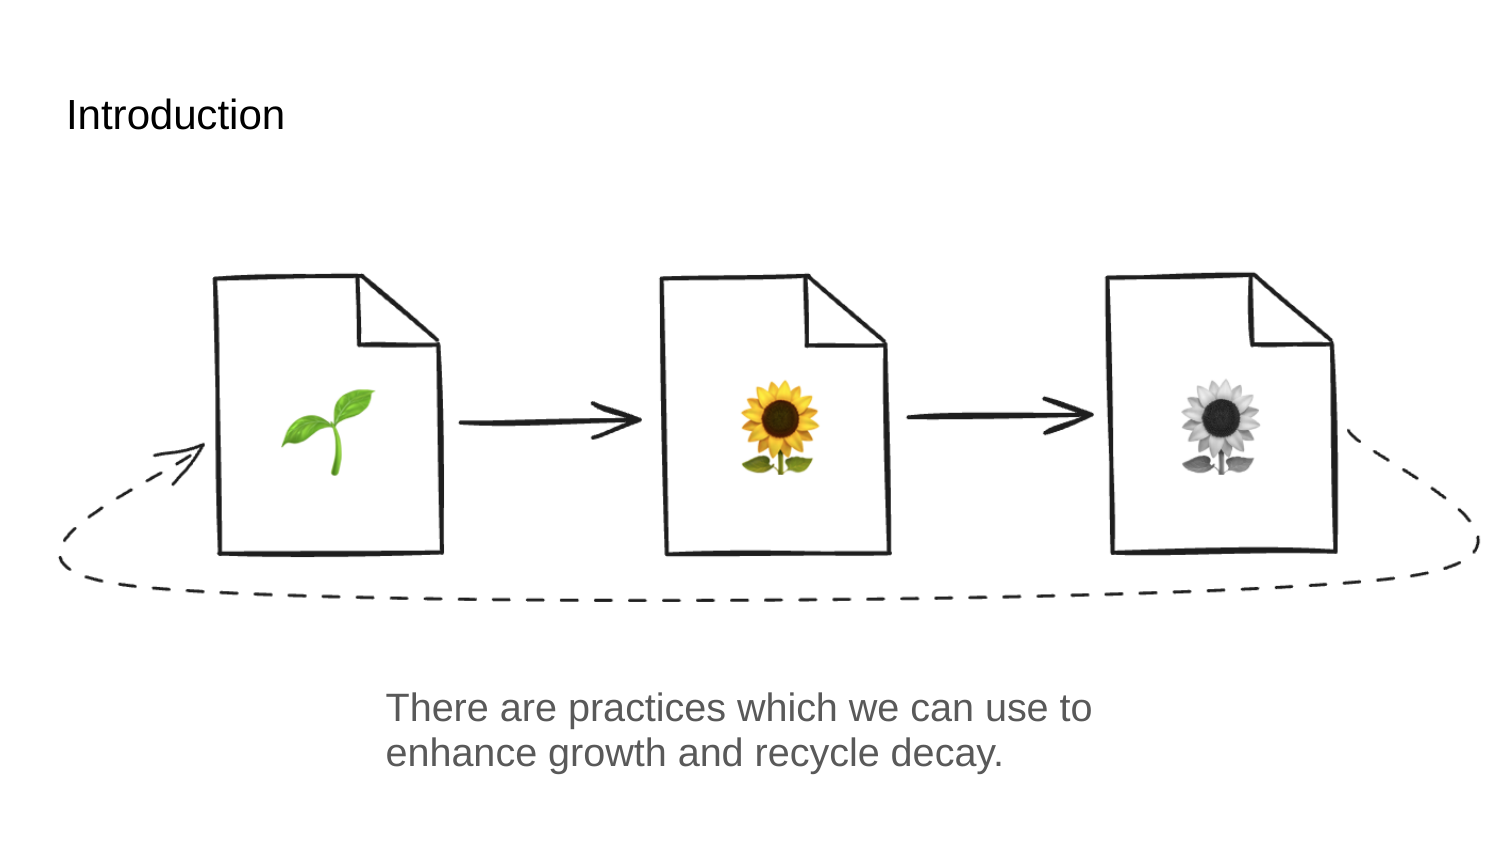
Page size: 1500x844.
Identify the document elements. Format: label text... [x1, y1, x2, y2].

list There are practices which we can use to enhance growth and recycle decay. [370, 670, 1168, 734]
picture [43, 259, 1494, 618]
text_box Introduction [51, 72, 1449, 199]
